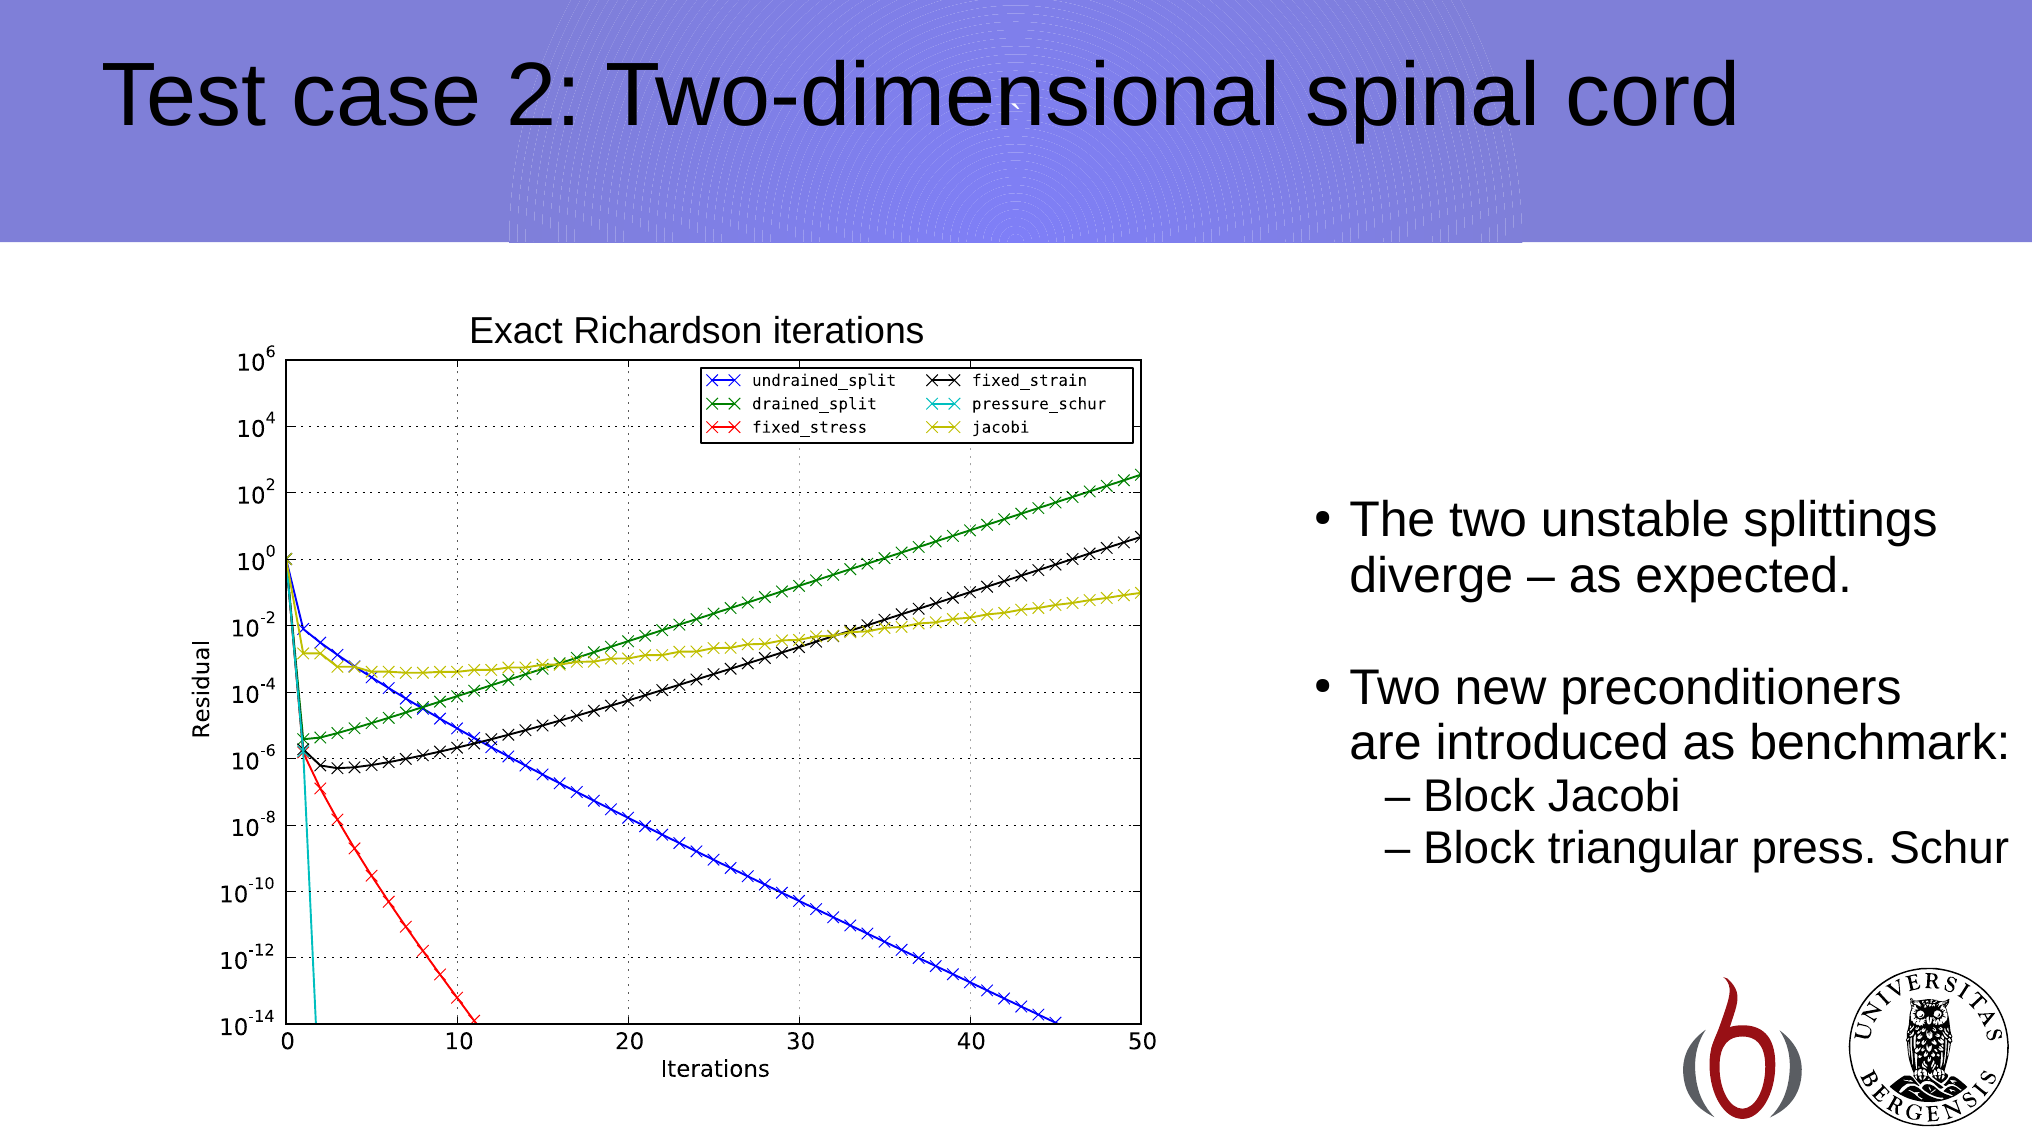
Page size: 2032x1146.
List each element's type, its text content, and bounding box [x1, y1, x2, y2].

text_box Exact Richardson iterations [454, 302, 940, 359]
picture [147, 275, 1252, 1109]
title Test case 2: Two-dimensional spinal cord [101, 43, 1930, 145]
text_box The two unstable splittings diverge – as expected. Two new preconditioners are introduced as benchmark: – Block Jacobi – Block triangular press. Schur [1299, 484, 2026, 881]
